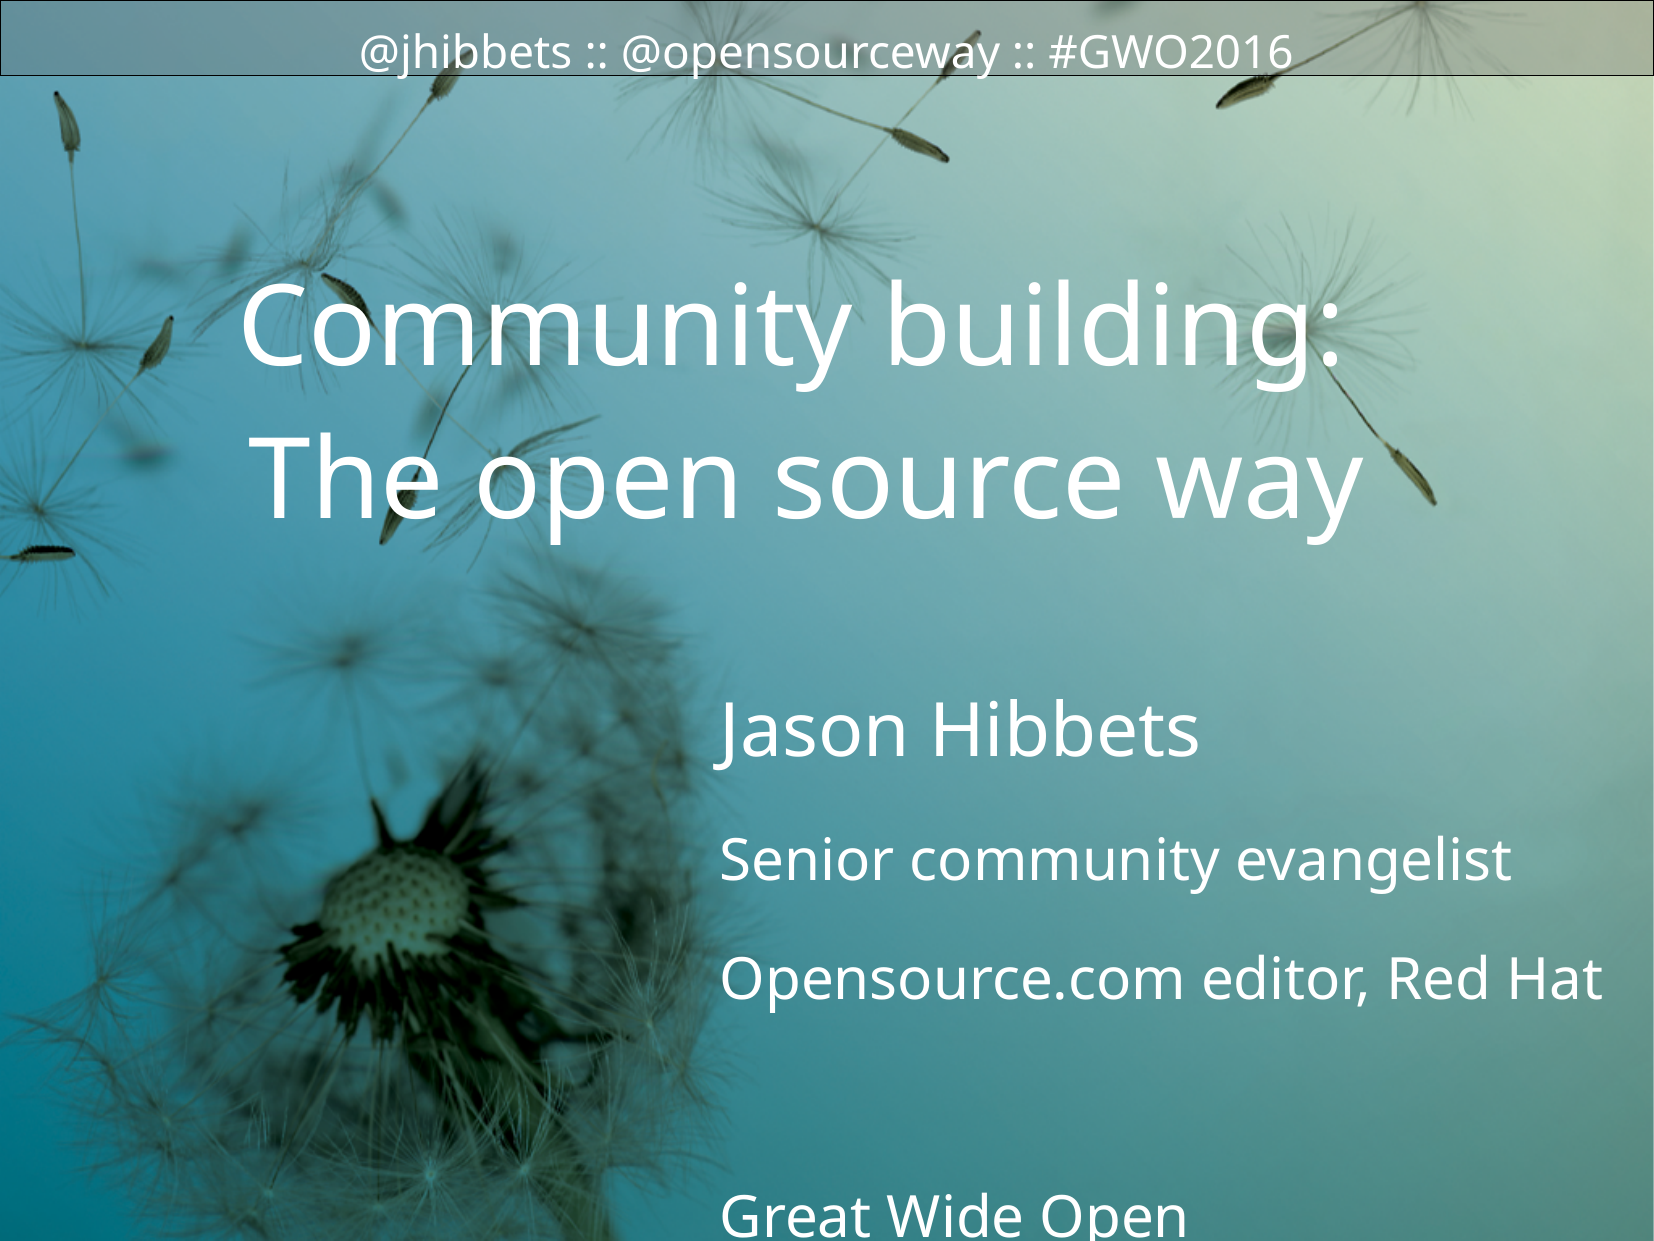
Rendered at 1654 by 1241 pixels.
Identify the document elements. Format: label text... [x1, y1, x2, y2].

picture [1095, 1209, 1112, 1233]
text_box Jason Hibbets Senior community evangelist Opensource.com editor, Red Hat Great Wide Open March 16, 2016 [705, 618, 1651, 1147]
text_box Community building: The open source way [41, 237, 1572, 479]
picture [0, 76, 1654, 1241]
